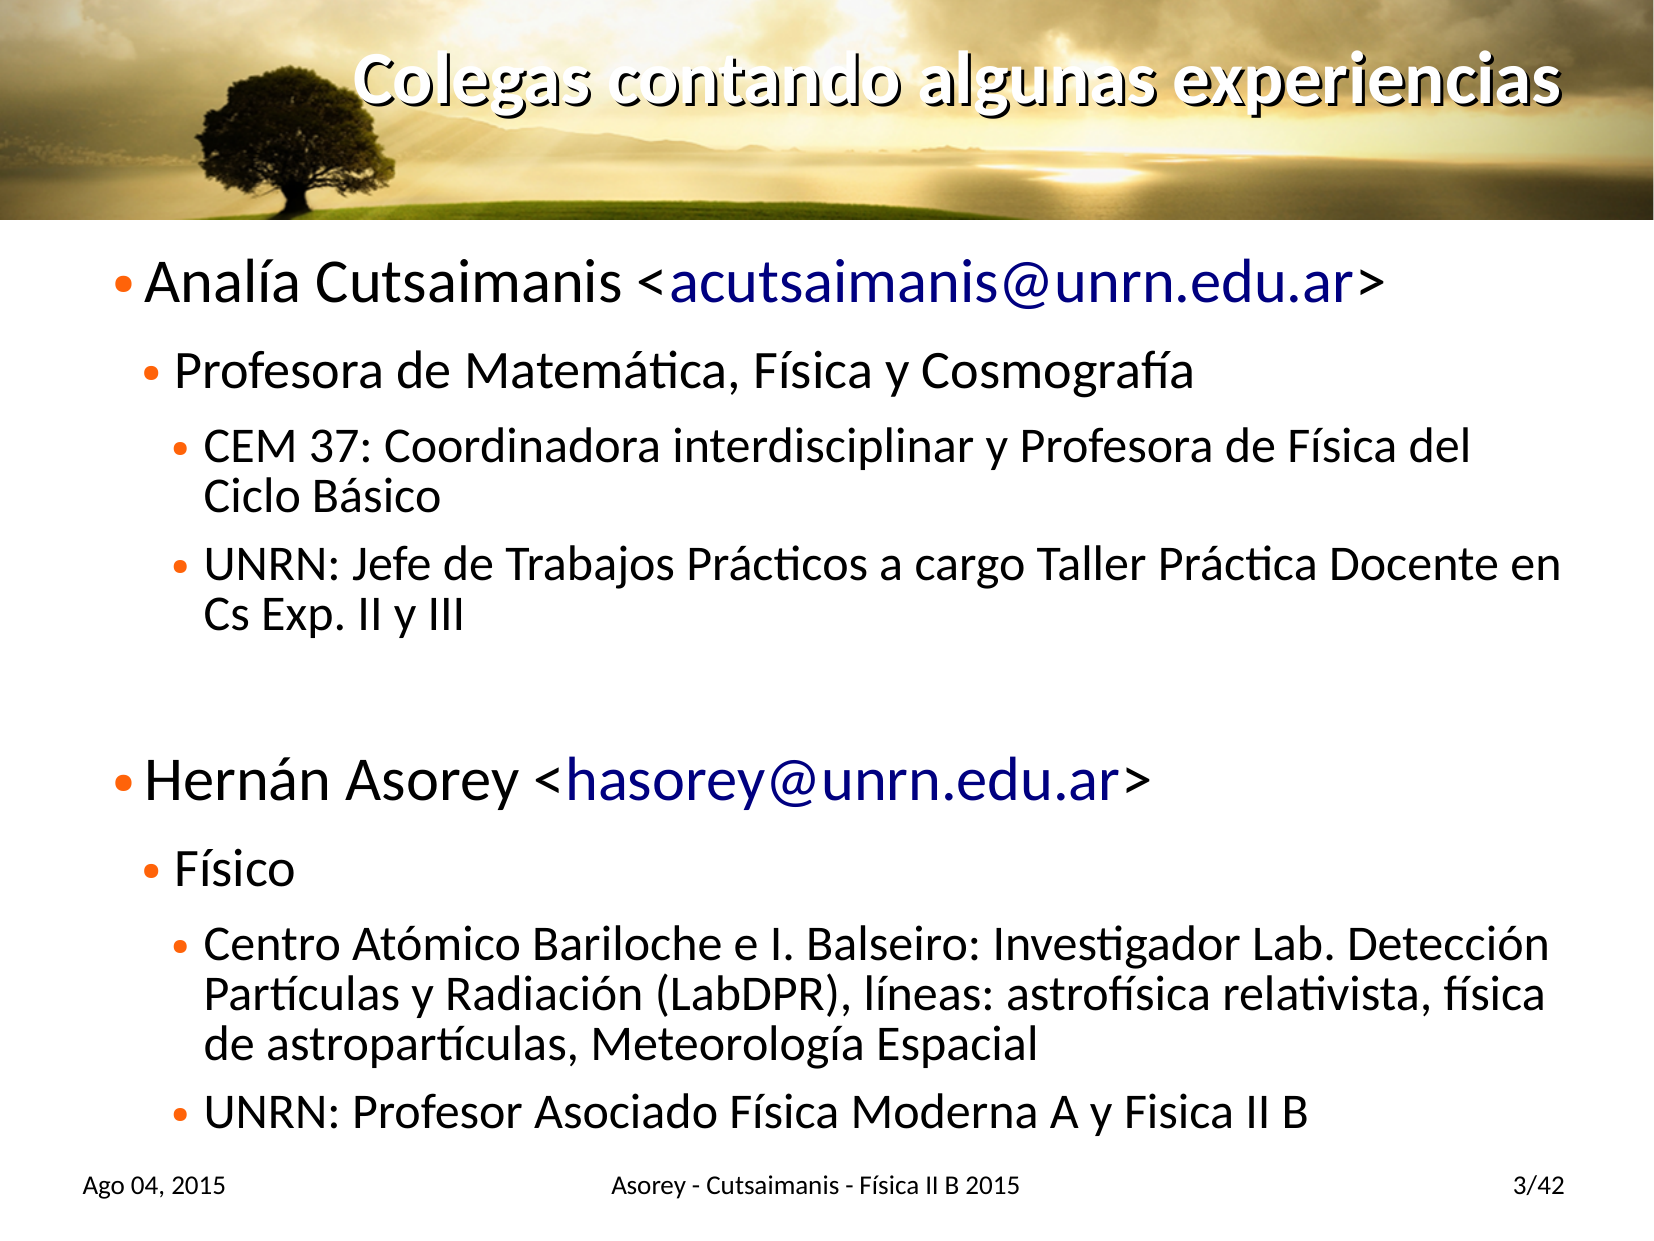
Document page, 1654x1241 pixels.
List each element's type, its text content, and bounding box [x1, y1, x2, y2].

title Colegas contando algunas experiencias [75, 19, 1564, 151]
picture [0, 0, 1654, 220]
list Analía Cutsaimanis <acutsaimanis@unrn.edu.ar> Profesora de Matemática, Física y Cosmografía CEM 37: Coordinadora interdisciplinar y Profesora de Física del Ciclo Básico UNRN: Jefe de Trabajos Prácticos a cargo Taller Práctica Docente en Cs Exp. II y III Hernán Asorey <hasorey@unrn.edu.ar> Físico Centro Atómico Bariloche e I. Balseiro: Investigador Lab. Detección Partículas y Radiación (LabDPR), líneas: astrofísica relativista, física de astropartículas, Meteorología Espacial UNRN: Profesor Asociado Física Moderna A y Fisica II B [82, 255, 1571, 1156]
